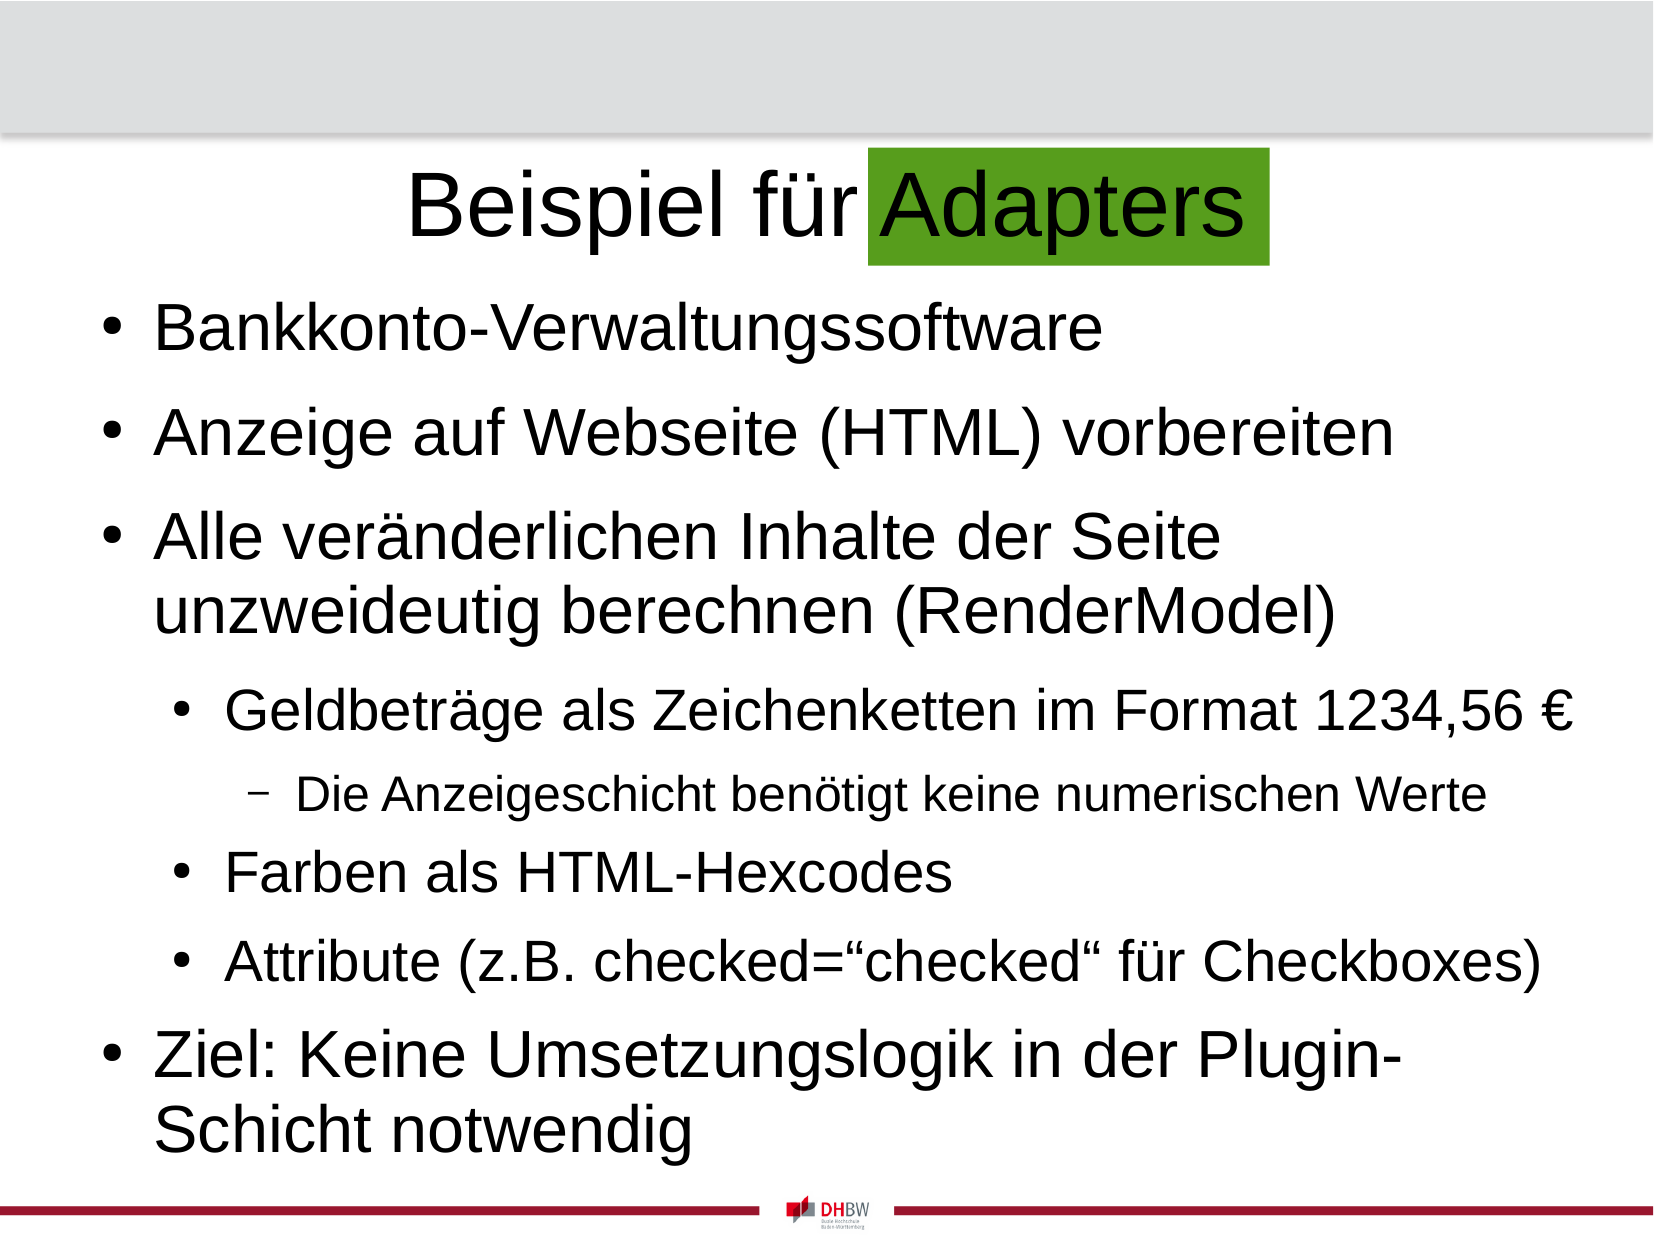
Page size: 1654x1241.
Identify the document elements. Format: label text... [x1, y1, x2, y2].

picture [0, 1, 1654, 1237]
list Bankkonto-Verwaltungssoftware Anzeige auf Webseite (HTML) vorbereiten Alle veränderlichen Inhalte der Seite unzweideutig berechnen (RenderModel) Geldbeträge als Zeichenketten im Format 1234,56 € Die Anzeigeschicht benötigt keine numerischen Werte Farben als HTML-Hexcodes Attribute (z.B. checked=“checked“ für Checkboxes) Ziel: Keine Umsetzungslogik in der Plugin-Schicht notwendig [82, 290, 1619, 1167]
text_box [868, 257, 1270, 266]
title Beispiel für Adapters [82, 147, 1571, 257]
